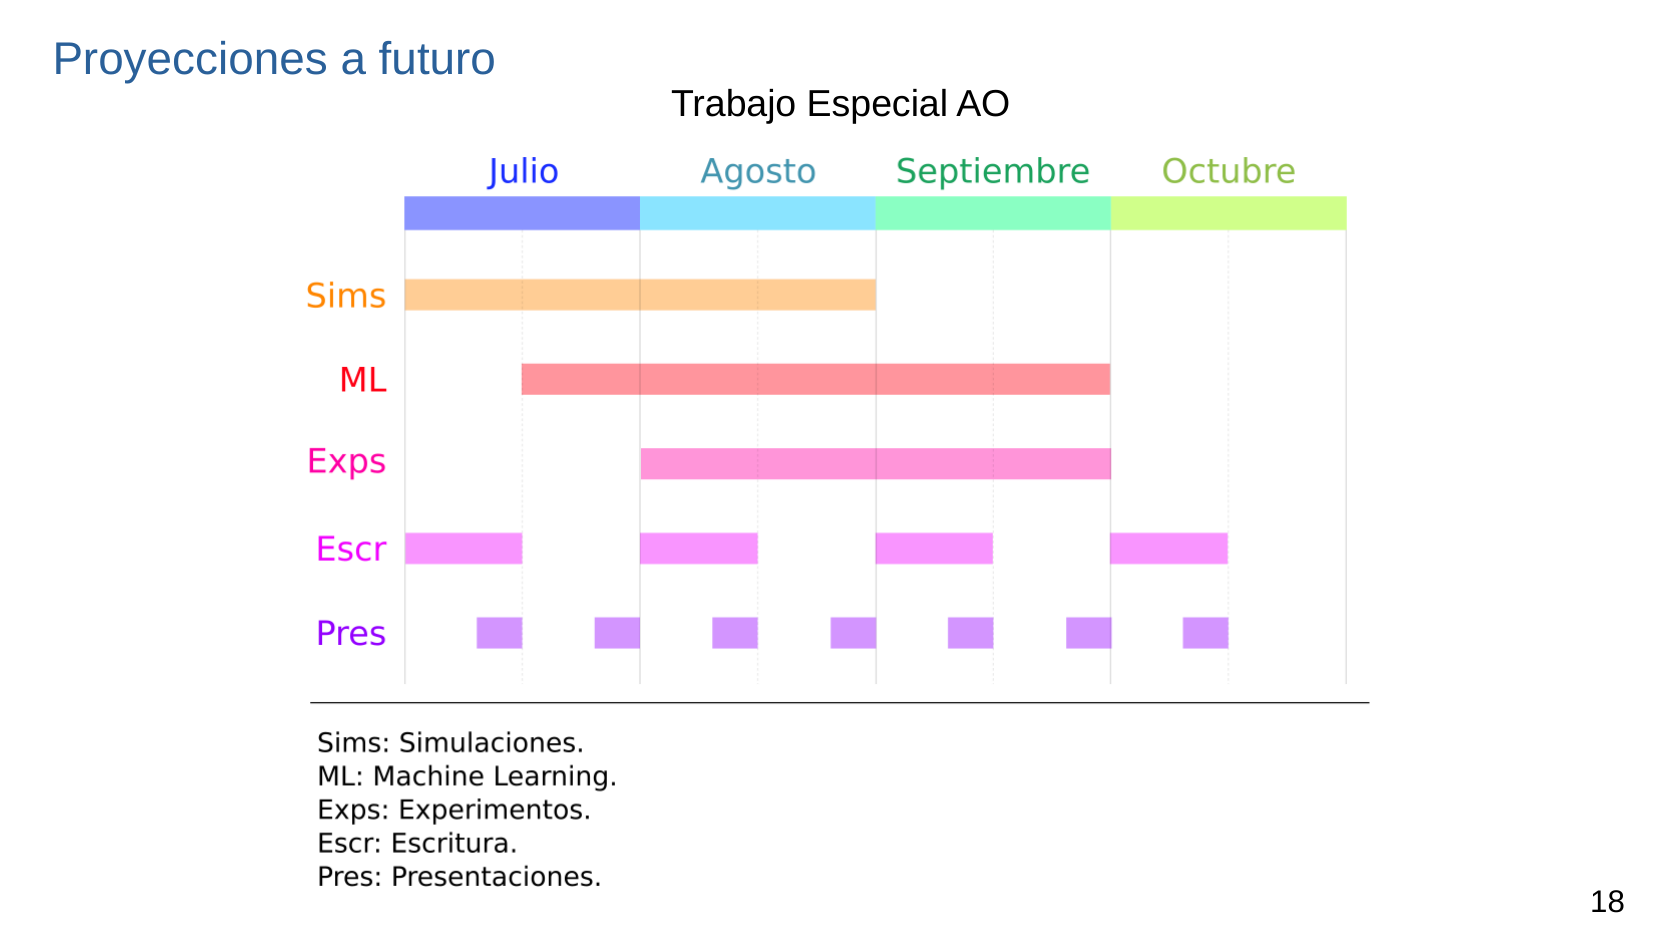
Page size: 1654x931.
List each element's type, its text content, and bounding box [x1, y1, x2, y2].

picture [268, 133, 1394, 930]
text_box <number> [1537, 877, 1641, 927]
text_box Trabajo Especial AO [656, 75, 1027, 133]
text_box Proyecciones a futuro [37, 25, 510, 92]
